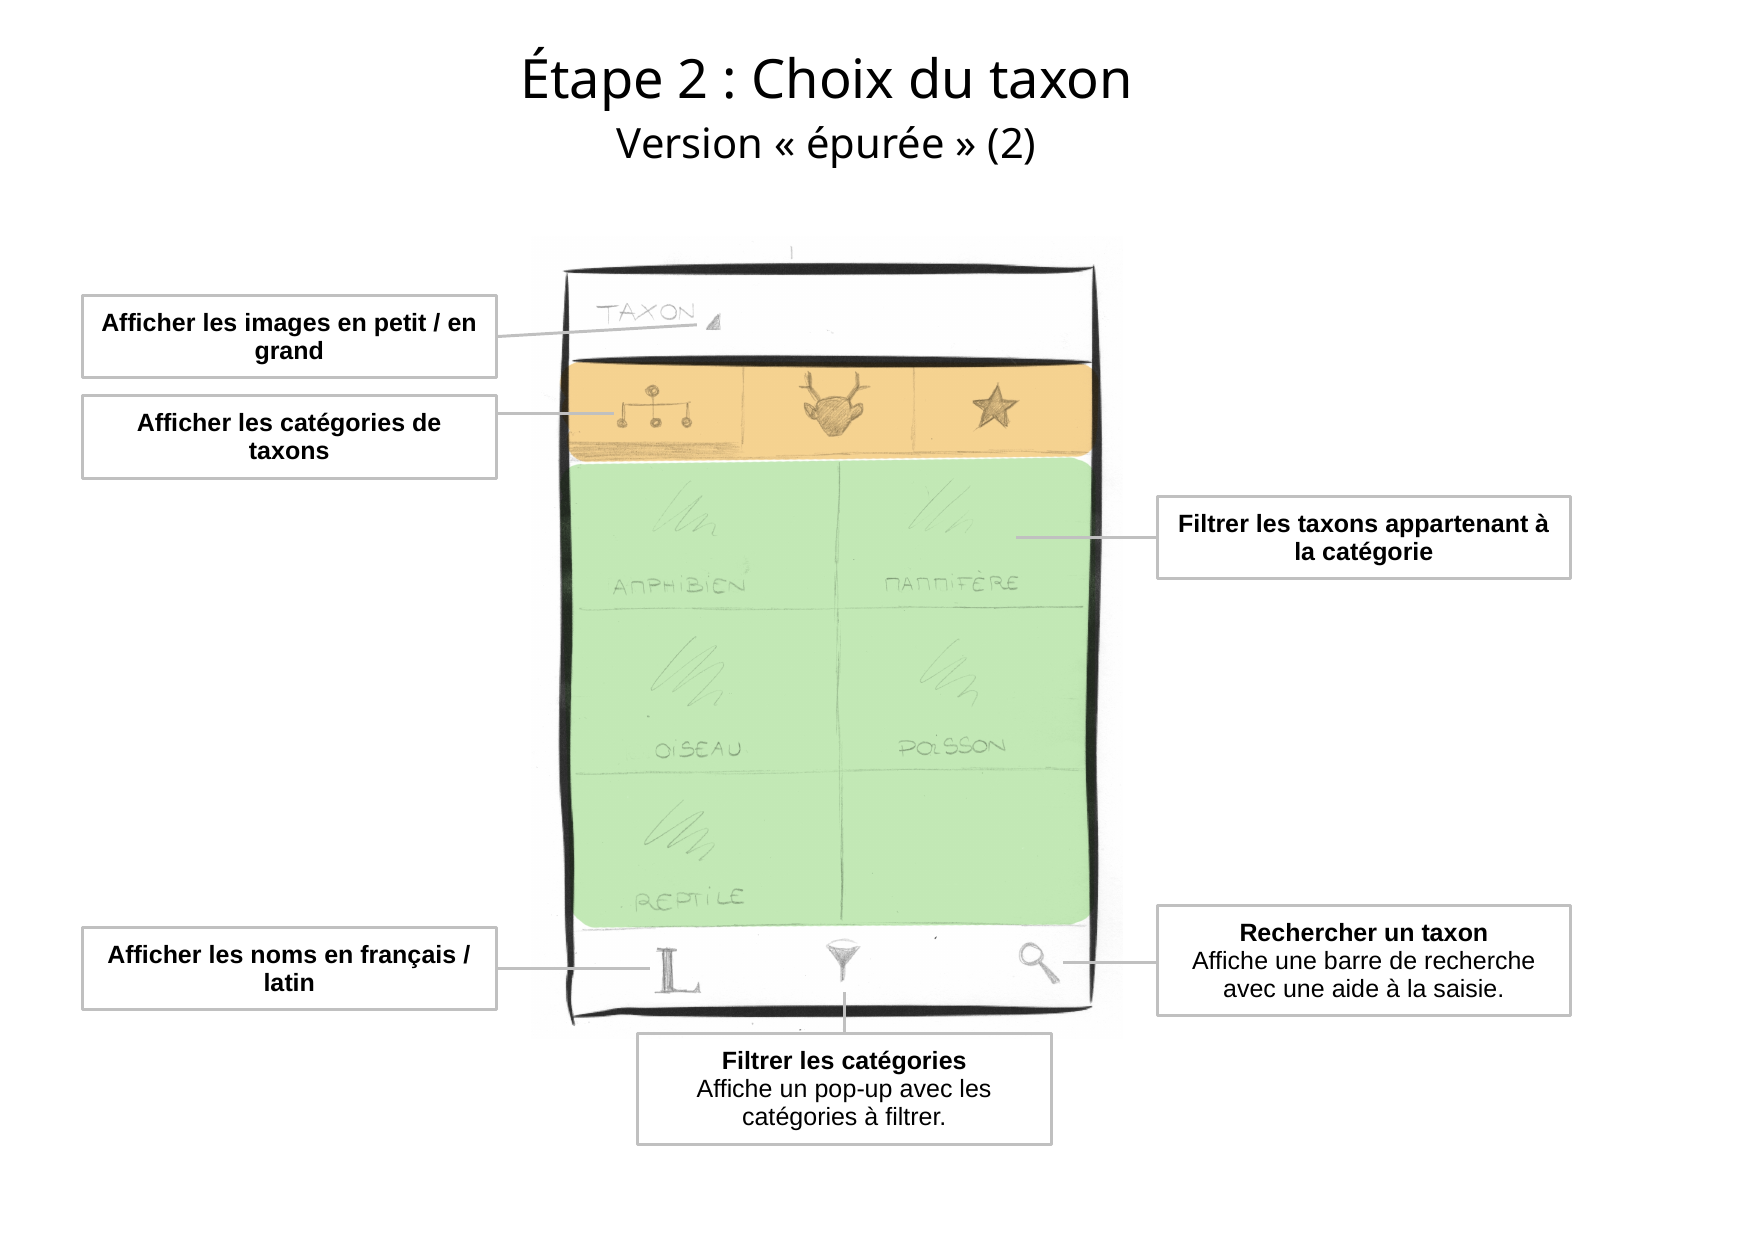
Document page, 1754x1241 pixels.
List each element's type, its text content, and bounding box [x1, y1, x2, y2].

title Étape 2 : Choix du taxon Version « épurée » (2) [0, 2, 1654, 210]
list Afficher les catégories de taxons [82, 395, 497, 479]
picture [531, 236, 1123, 1039]
list Afficher les images en petit / en grand [82, 295, 497, 378]
list Rechercher un taxon Affiche une barre de recherche avec une aide à la saisie. [1157, 905, 1571, 1016]
list Filtrer les taxons appartenant à la catégorie [1157, 496, 1571, 579]
list Filtrer les catégories Affiche un pop-up avec les catégories à filtrer. [637, 1033, 1052, 1145]
list Afficher les noms en français / latin [82, 927, 497, 1010]
